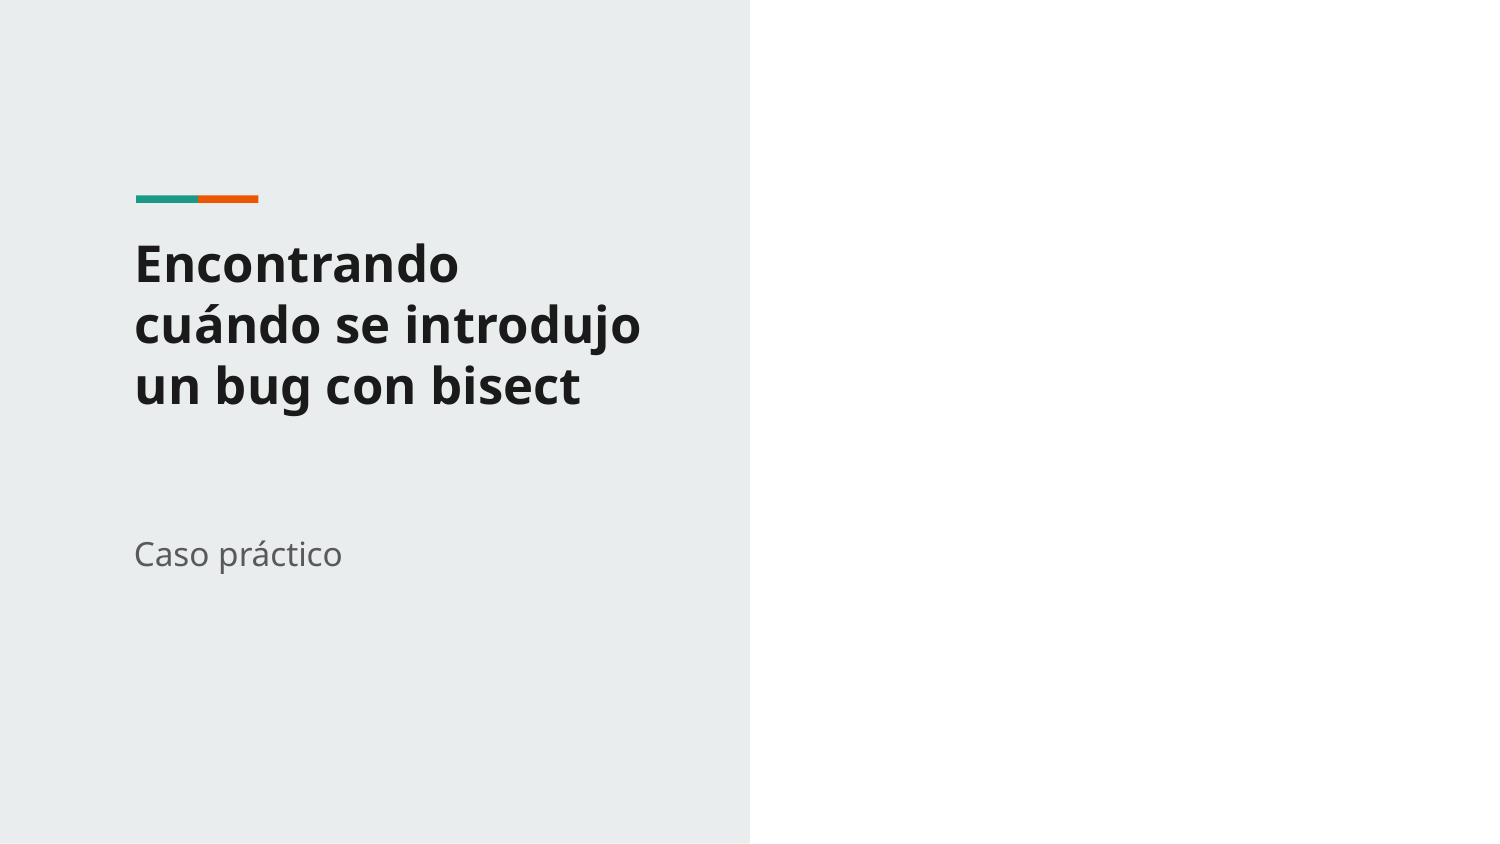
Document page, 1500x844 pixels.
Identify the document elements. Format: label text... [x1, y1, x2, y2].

subtitle Caso práctico [118, 518, 661, 644]
title Encontrando cuándo se introdujo un bug con bisect [119, 216, 662, 494]
